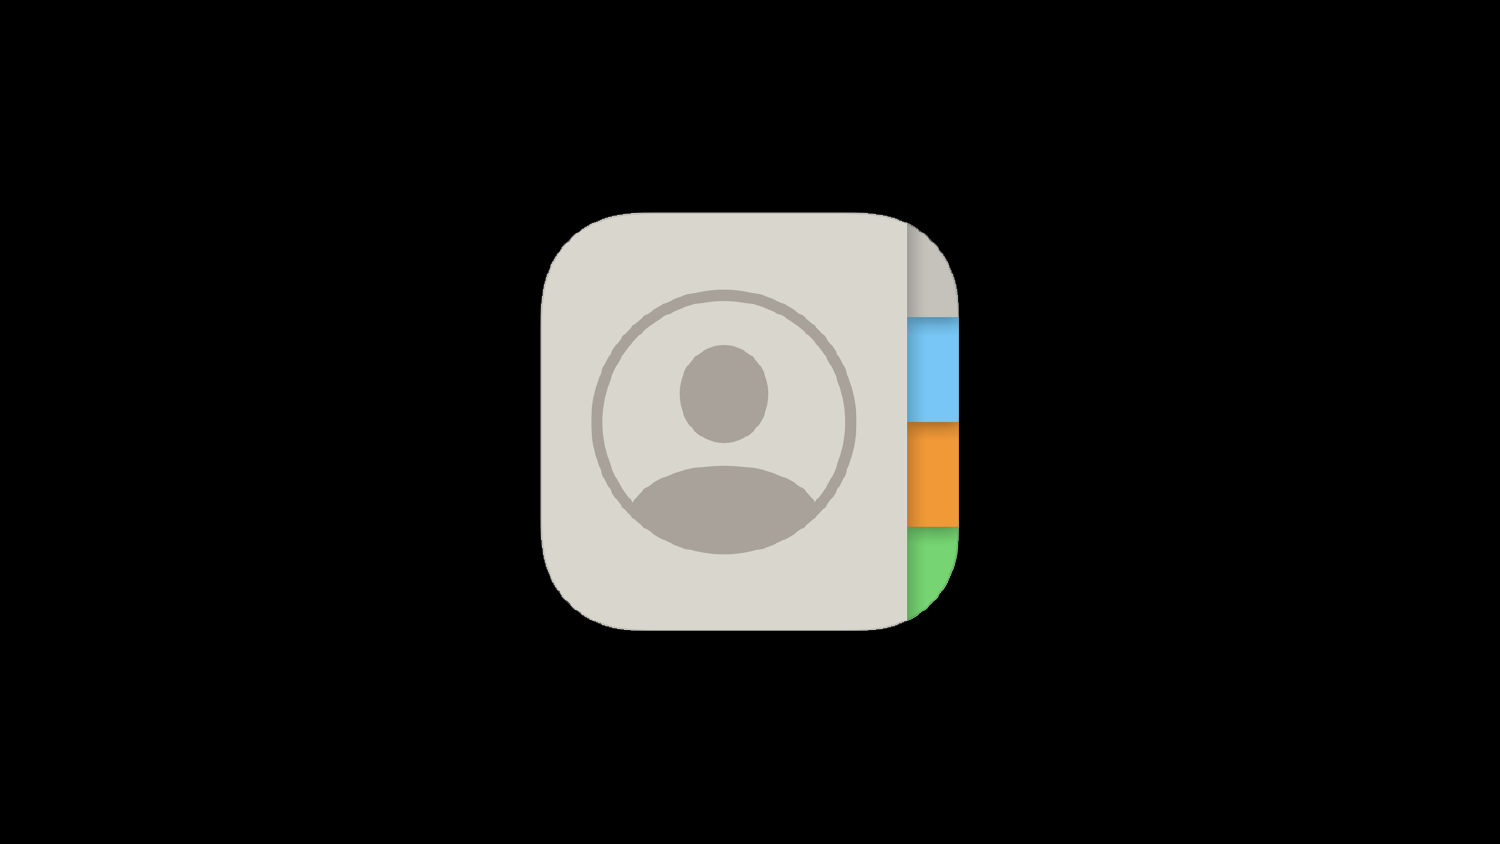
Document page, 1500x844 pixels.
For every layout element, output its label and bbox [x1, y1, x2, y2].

picture [540, 212, 959, 631]
